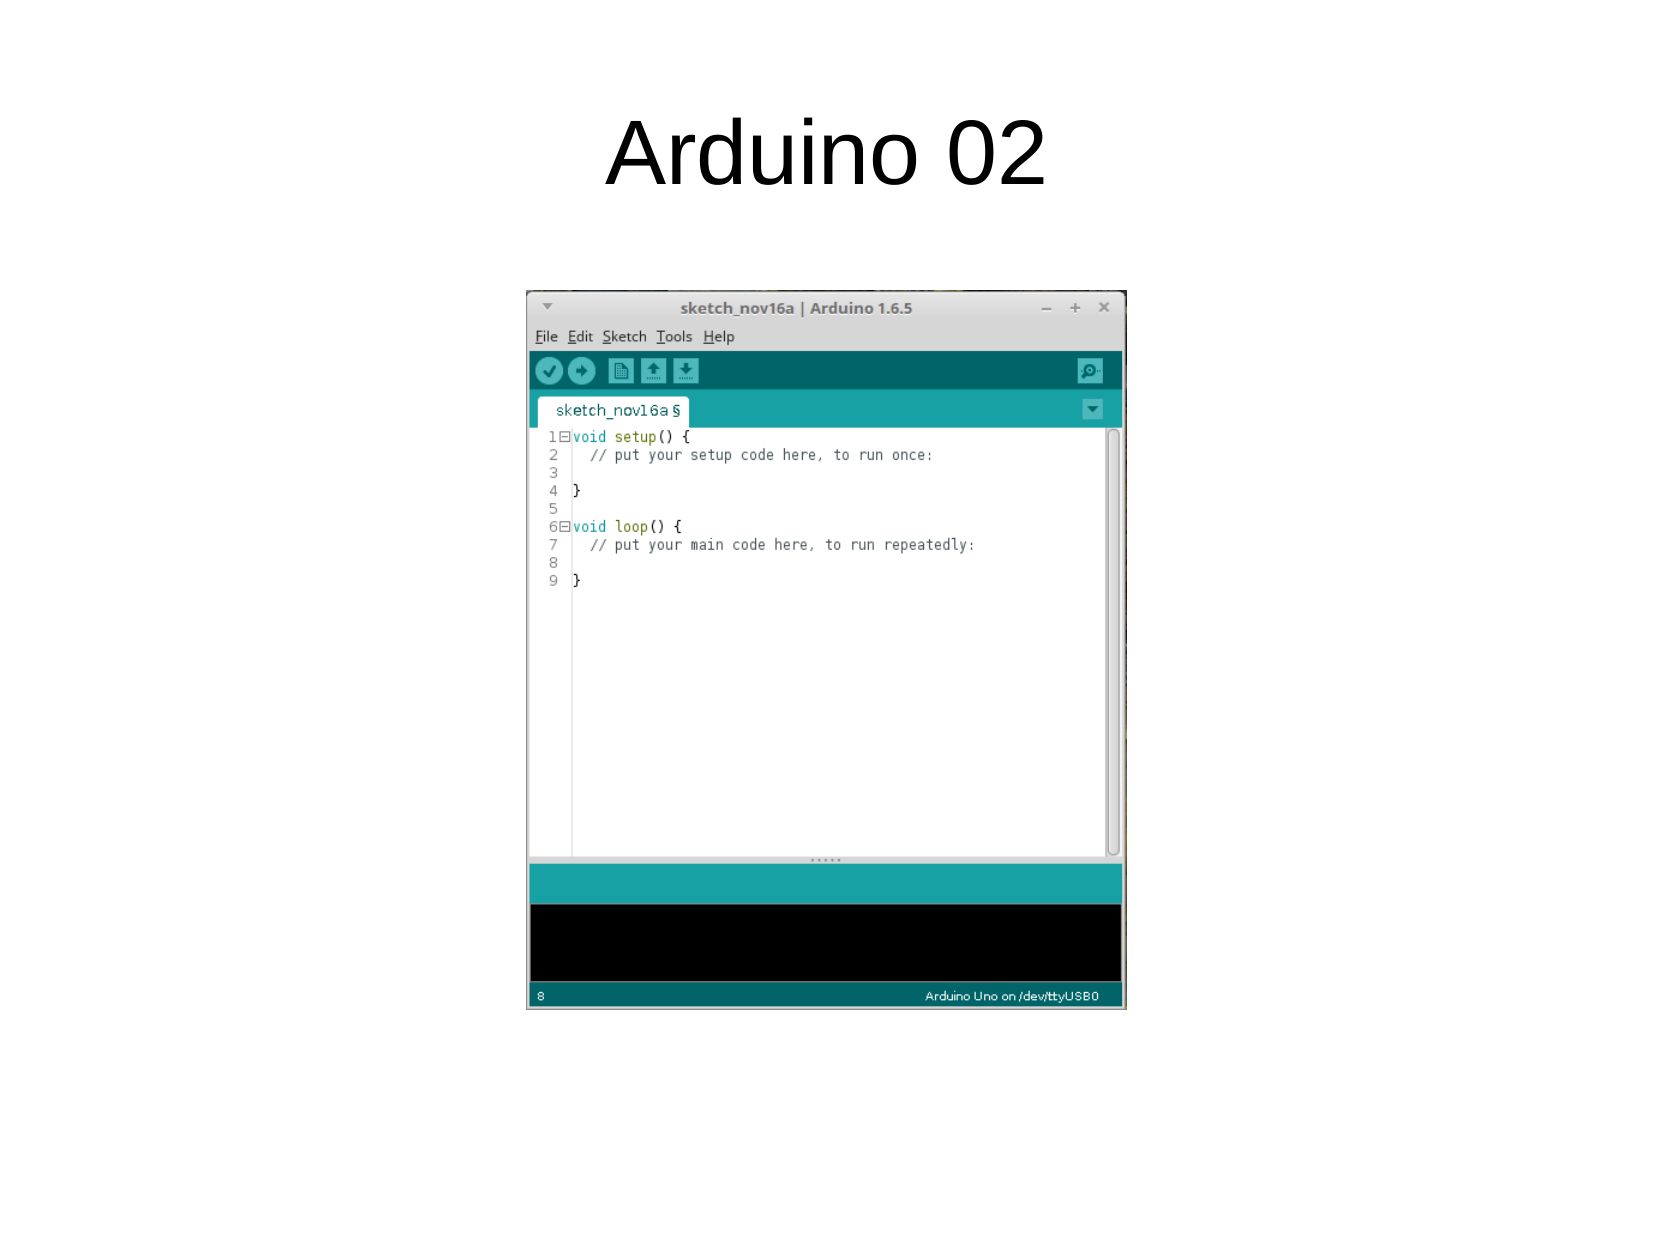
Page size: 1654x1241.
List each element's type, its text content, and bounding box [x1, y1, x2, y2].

title Arduino 02 [82, 49, 1571, 257]
picture [526, 290, 1127, 1010]
